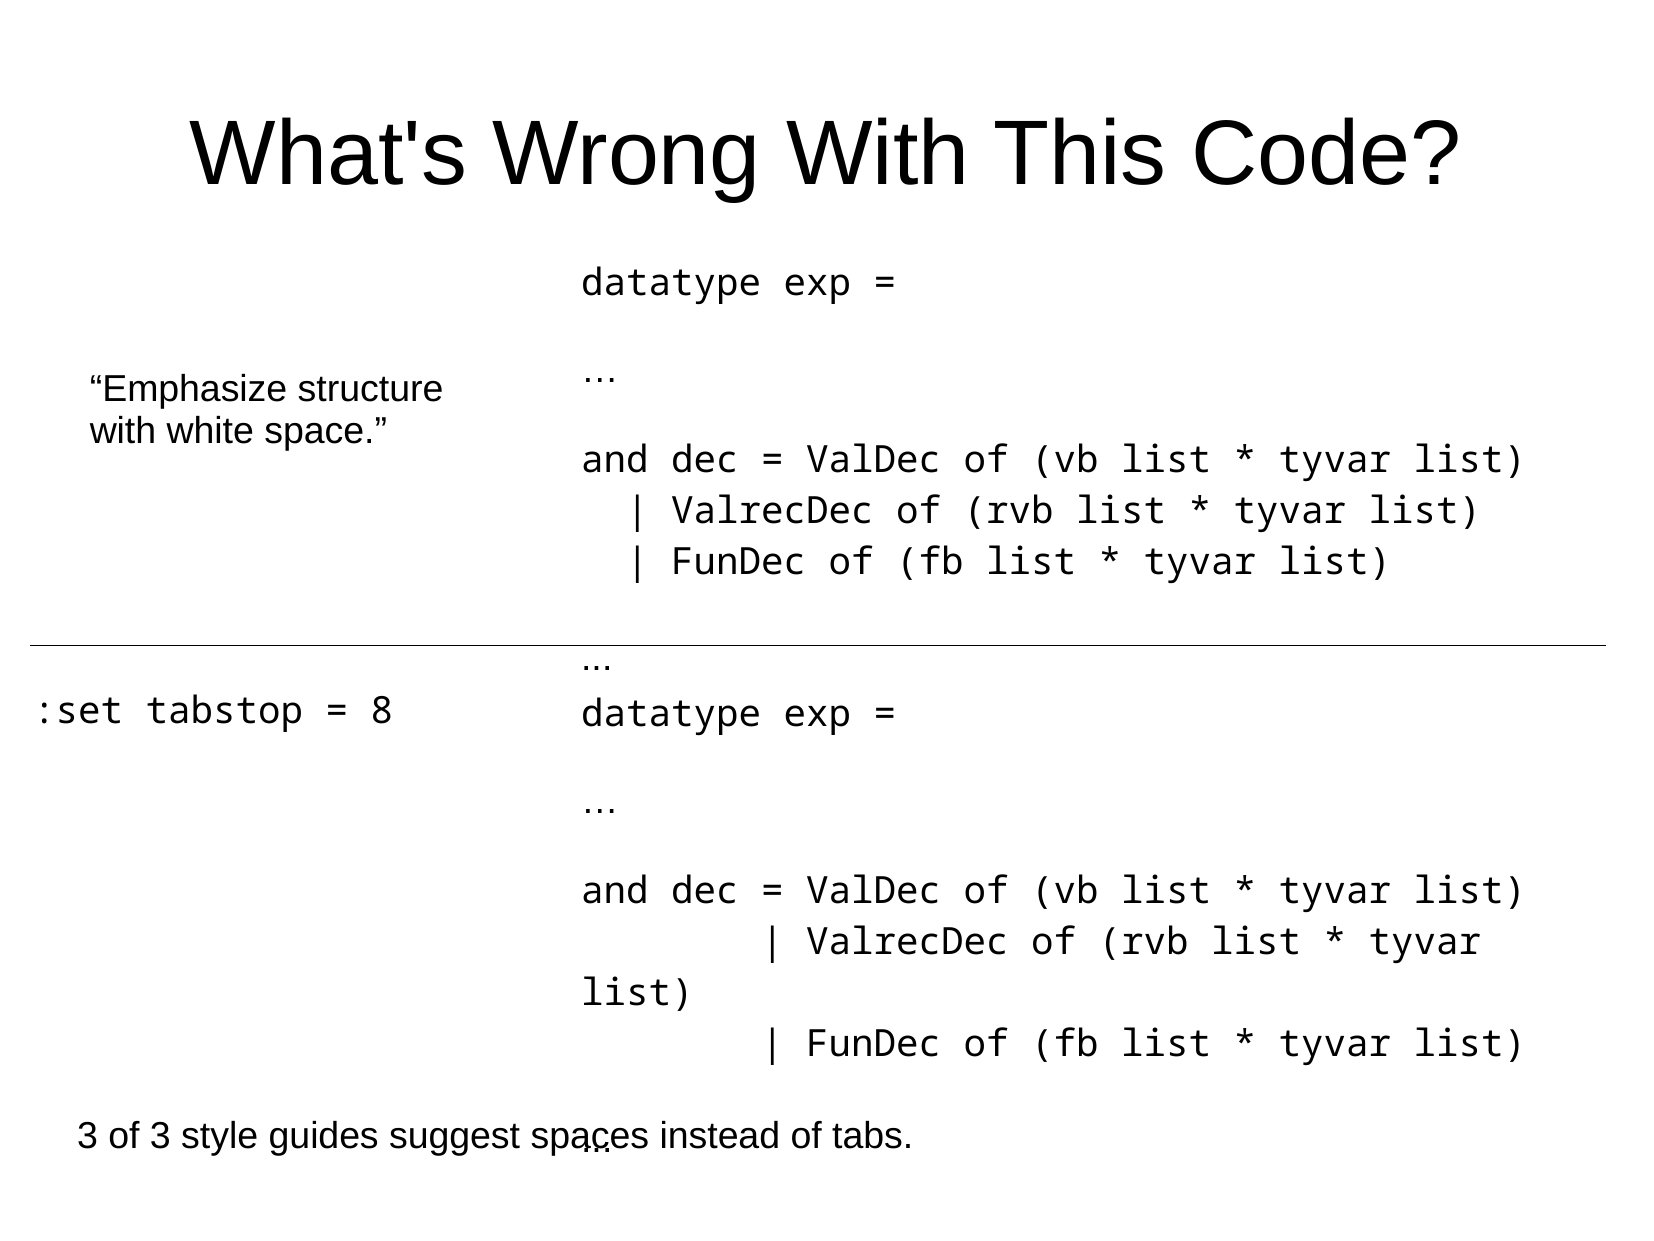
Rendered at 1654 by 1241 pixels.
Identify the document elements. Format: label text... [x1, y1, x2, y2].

text_box 3 of 3 style guides suggest spaces instead of tabs. [62, 1106, 940, 1164]
text_box datatype exp = … and dec = ValDec of (vb list * tyvar list) | ValrecDec of (rvb list * tyvar list) | FunDec of (fb list * tyvar list) ... [566, 678, 1587, 1123]
title What's Wrong With This Code? [82, 49, 1571, 257]
text_box “Emphasize structure with white space.” [75, 360, 466, 481]
text_box datatype exp = … and dec = ValDec of (vb list * tyvar list) | ValrecDec of (rvb list * tyvar list) | FunDec of (fb list * tyvar list) ... [566, 247, 1587, 645]
text_box :set tabstop = 8 [18, 675, 408, 735]
